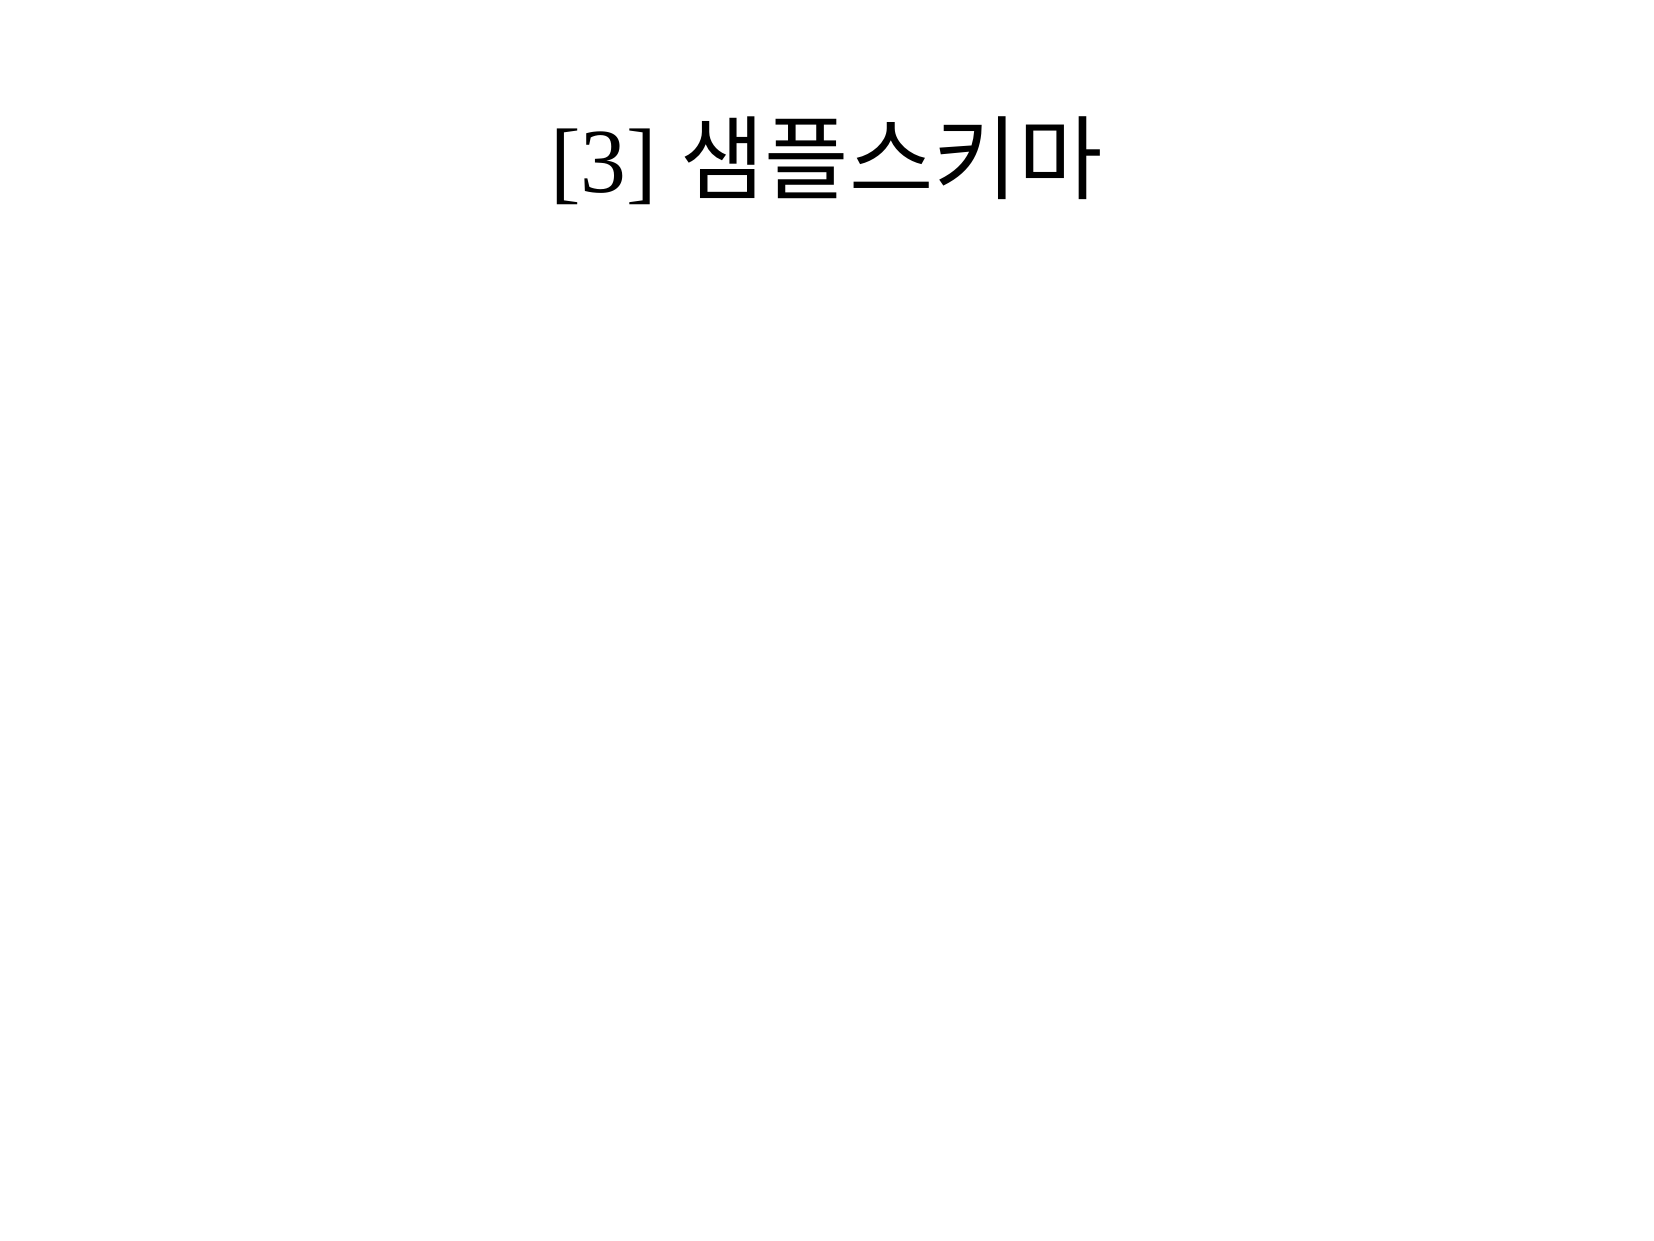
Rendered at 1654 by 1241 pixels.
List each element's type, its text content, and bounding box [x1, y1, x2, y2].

title [3] 샘플스키마 [82, 49, 1571, 257]
